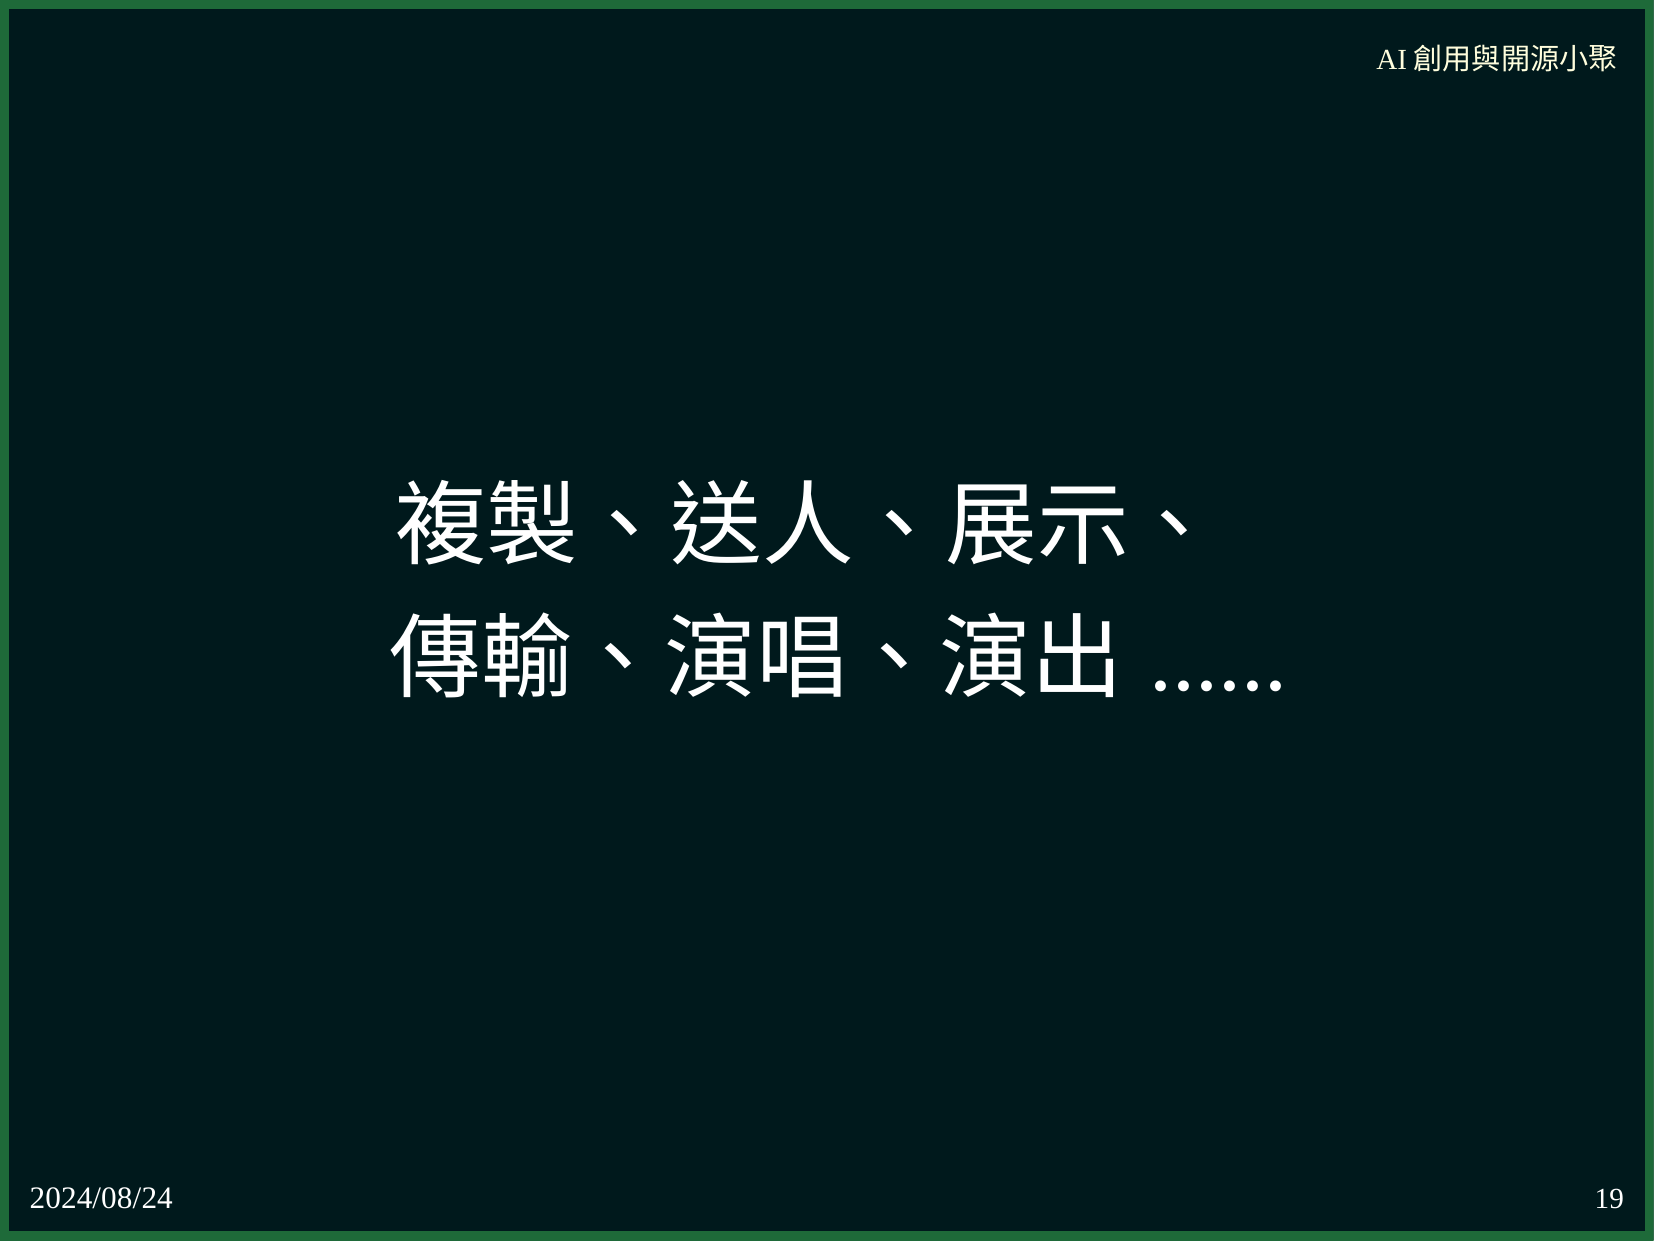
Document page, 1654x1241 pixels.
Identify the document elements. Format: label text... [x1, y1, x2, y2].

title 複製、送人、展示、 傳輸、演唱、演出...... [94, 242, 1583, 927]
